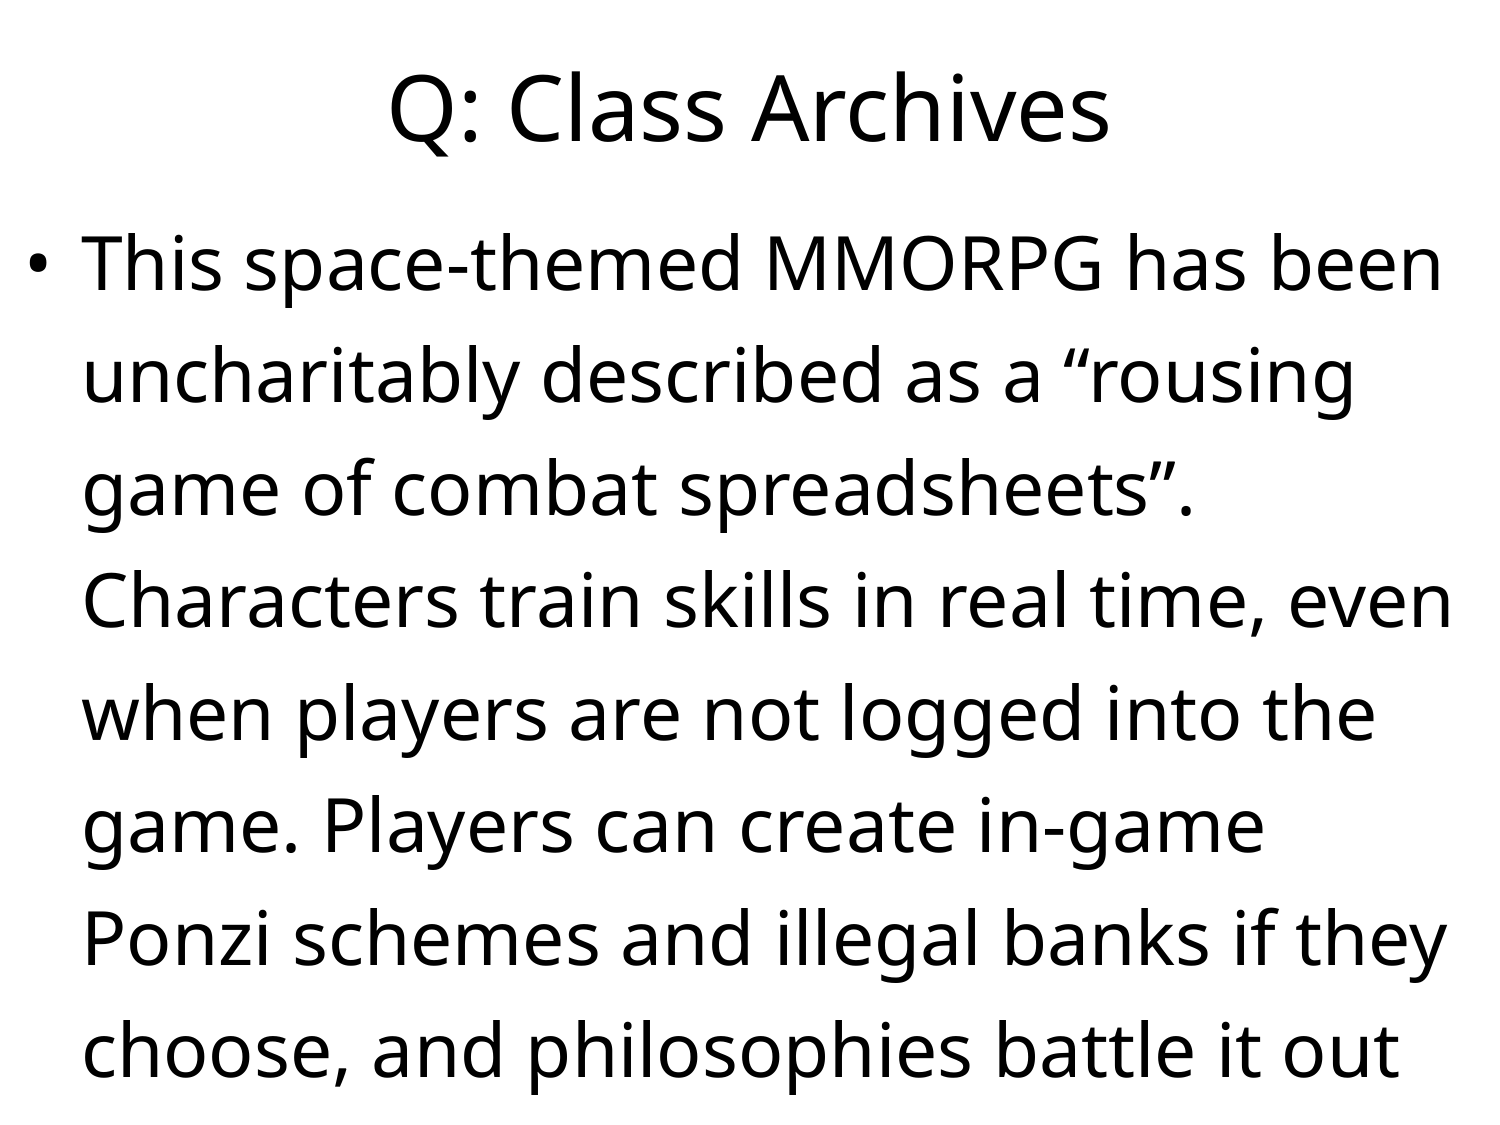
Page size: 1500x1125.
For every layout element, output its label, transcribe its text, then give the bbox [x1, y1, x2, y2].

list This space-themed MMORPG has been uncharitably described as a “rousing game of combat spreadsheets”. Characters train skills in real time, even when players are not logged into the game. Players can create in-game Ponzi schemes and illegal banks if they choose, and philosophies battle it out in a microcosm of society. [24, 200, 1476, 1125]
title Q: Class Archives [24, 12, 1476, 200]
